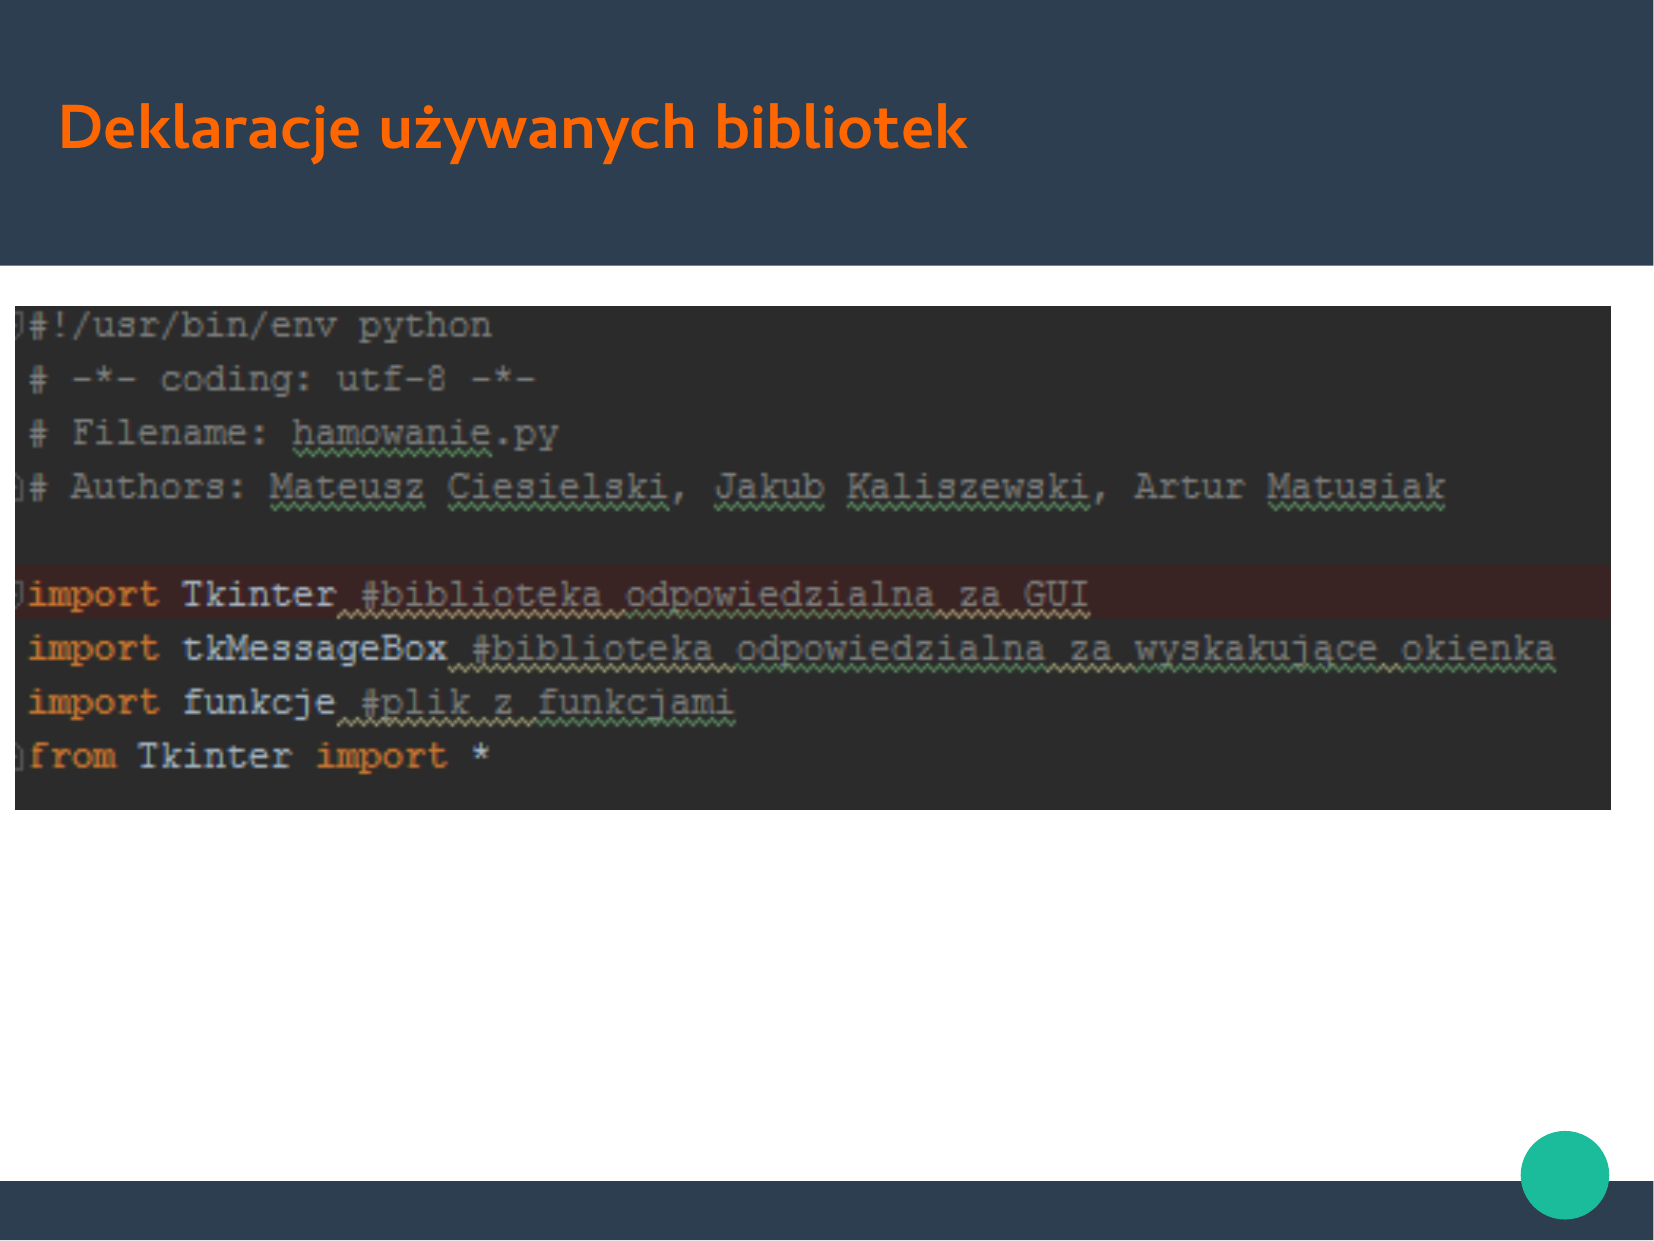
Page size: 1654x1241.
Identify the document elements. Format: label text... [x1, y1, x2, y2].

picture [15, 306, 1611, 811]
title Deklaracje używanych bibliotek [59, 49, 1595, 207]
